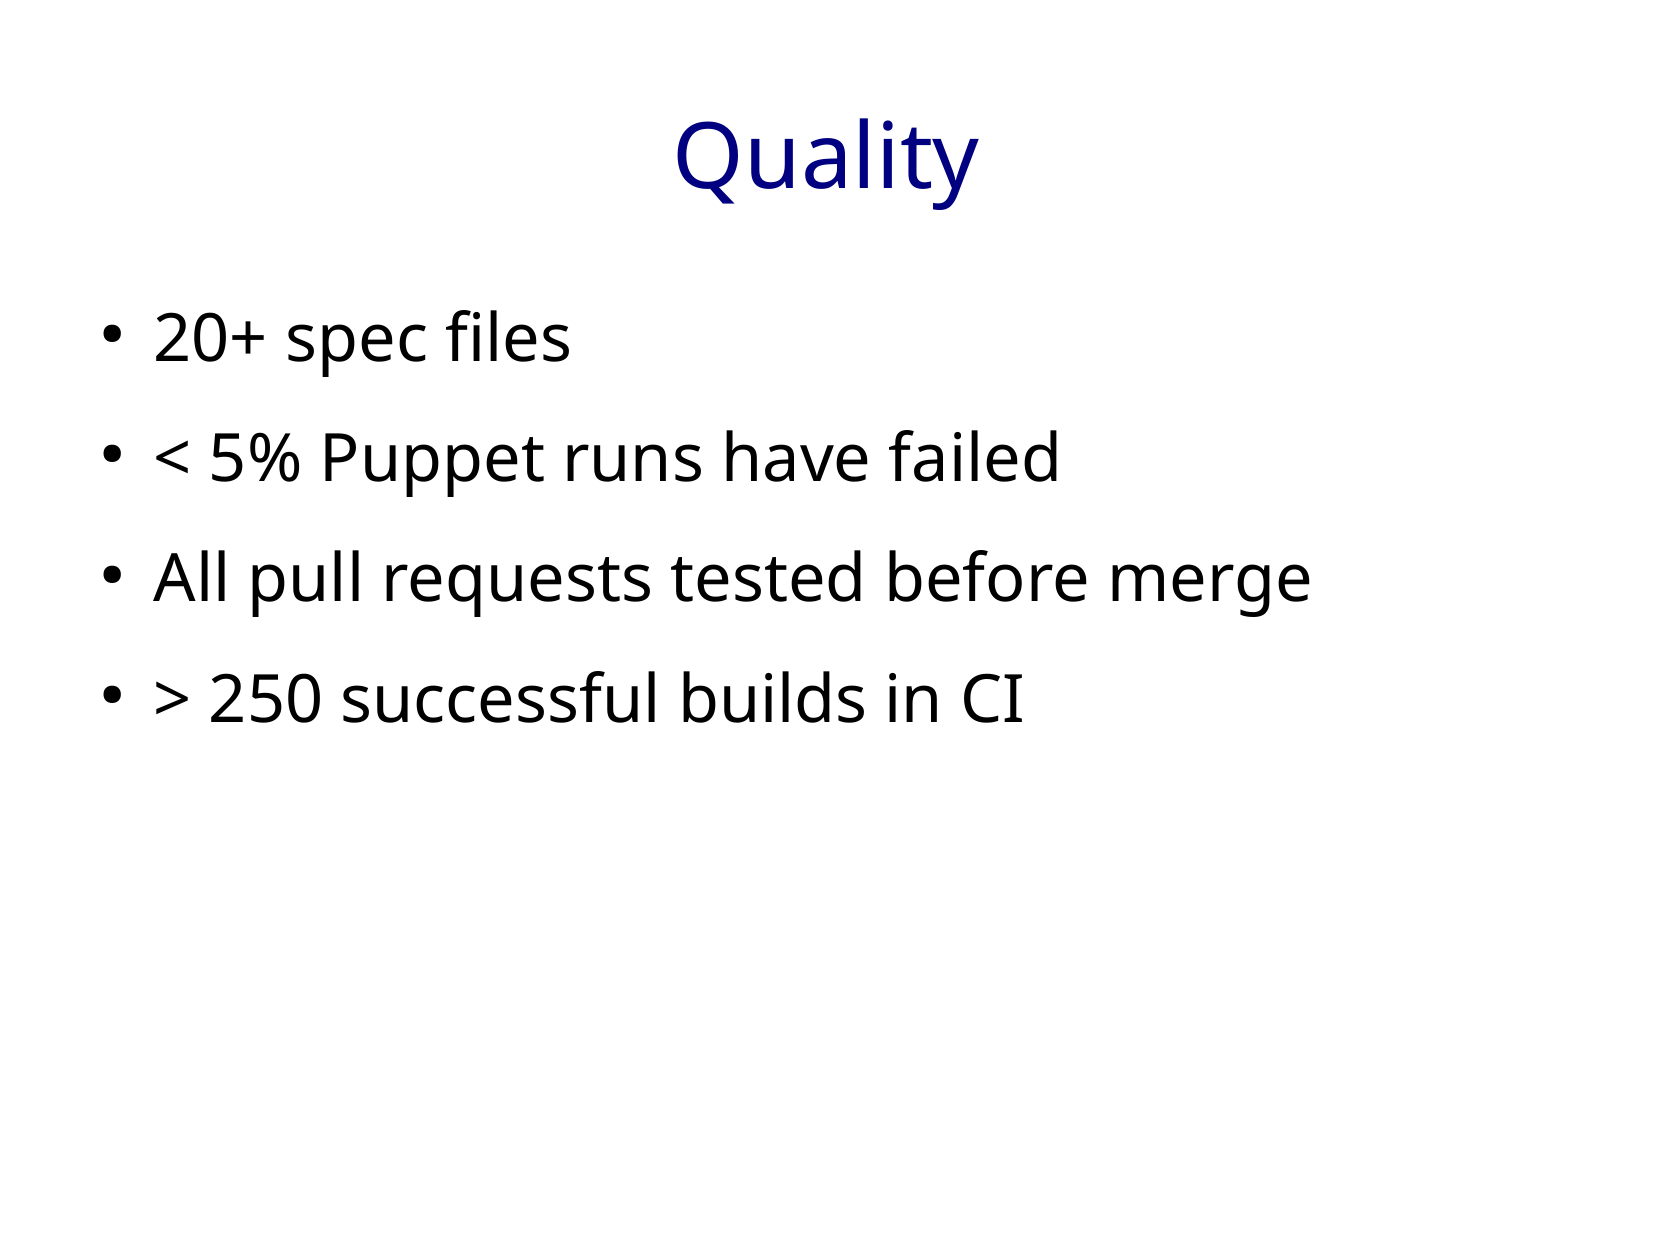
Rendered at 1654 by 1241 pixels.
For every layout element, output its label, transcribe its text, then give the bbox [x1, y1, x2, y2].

list 20+ spec files < 5% Puppet runs have failed All pull requests tested before merge > 250 successful builds in CI [82, 290, 1571, 1010]
title Quality [82, 49, 1571, 257]
